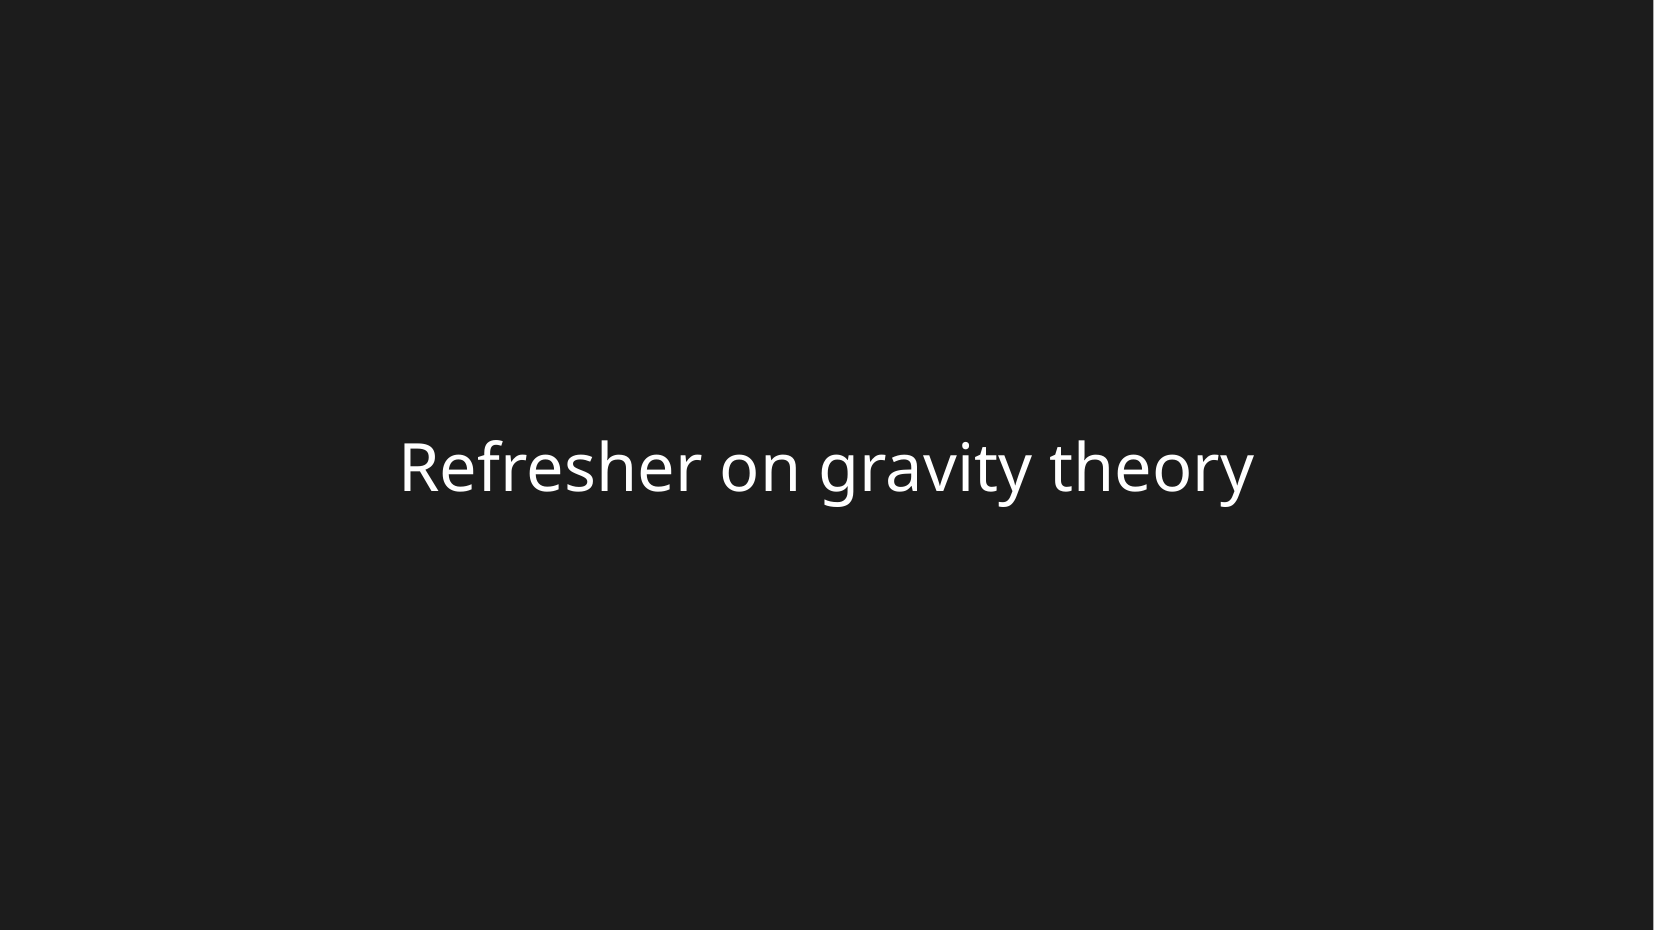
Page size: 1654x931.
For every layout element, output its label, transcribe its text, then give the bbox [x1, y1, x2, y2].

subtitle Refresher on gravity theory [82, 105, 1571, 826]
